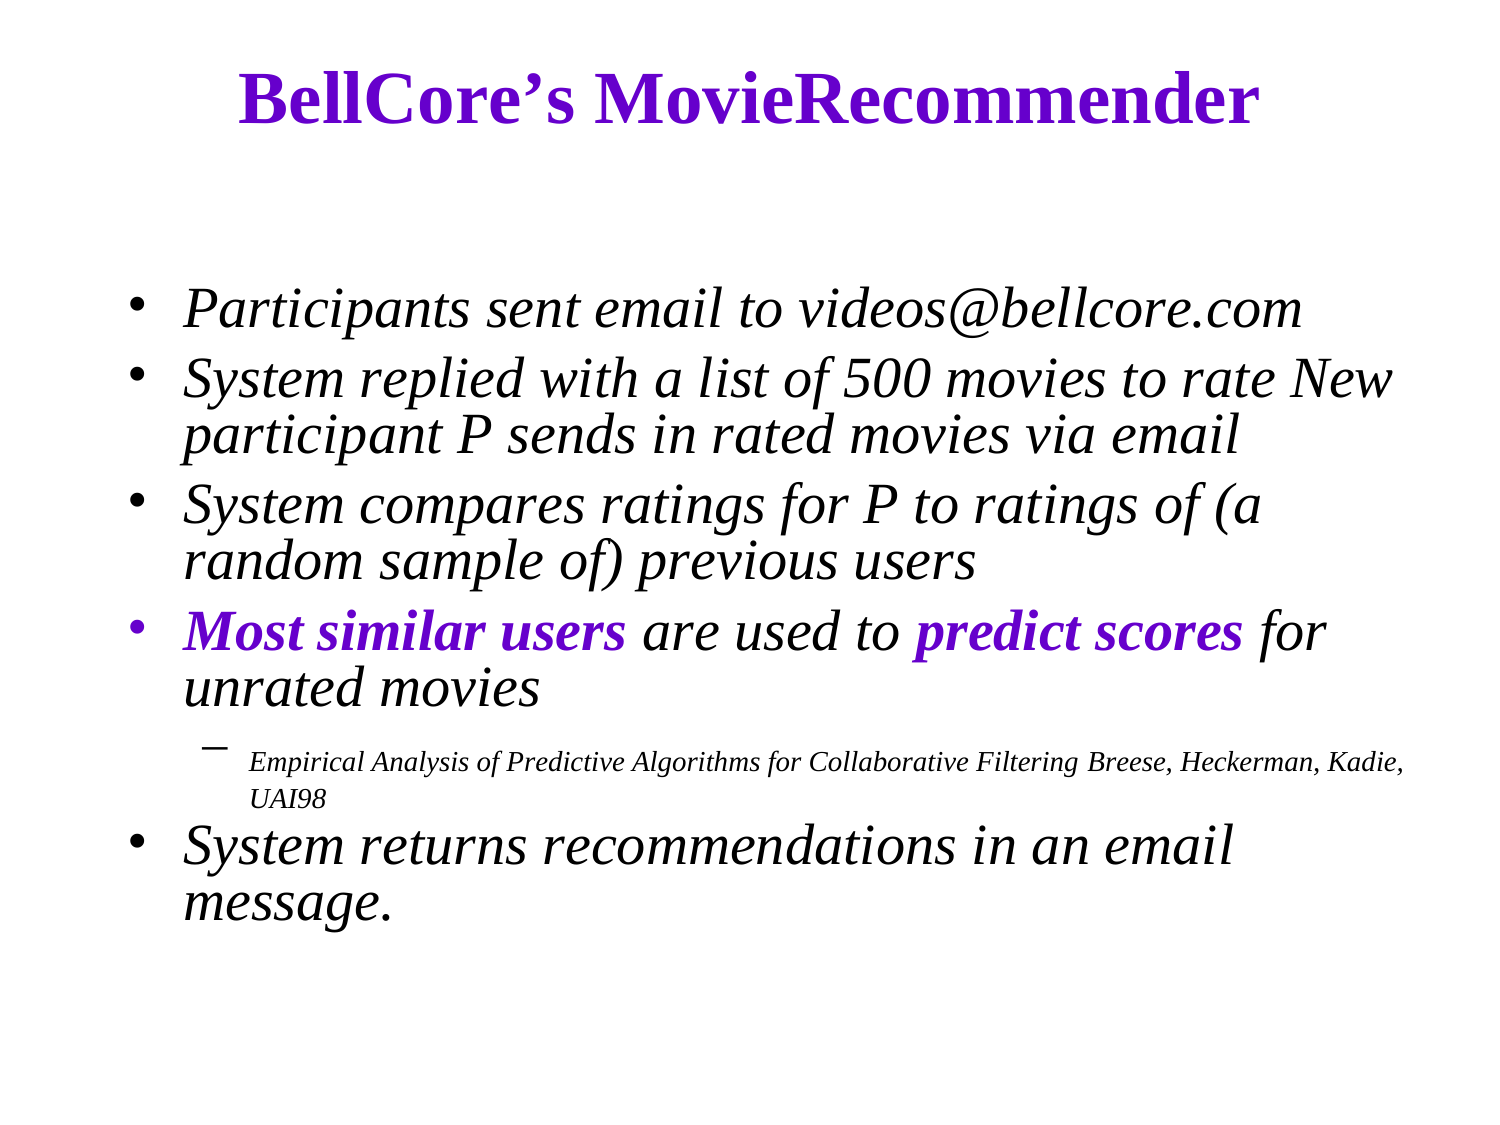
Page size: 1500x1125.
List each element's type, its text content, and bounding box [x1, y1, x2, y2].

list Participants sent email to videos@bellcore.com System replied with a list of 500 movies to rate New participant P sends in rated movies via email System compares ratings for P to ratings of (a random sample of) previous users Most similar users are used to predict scores for unrated movies Empirical Analysis of Predictive Algorithms for Collaborative Filtering Breese, Heckerman, Kadie, UAI98 System returns recommendations in an email message. [112, 275, 1425, 1075]
title BellCore’s MovieRecommender [112, 0, 1388, 188]
